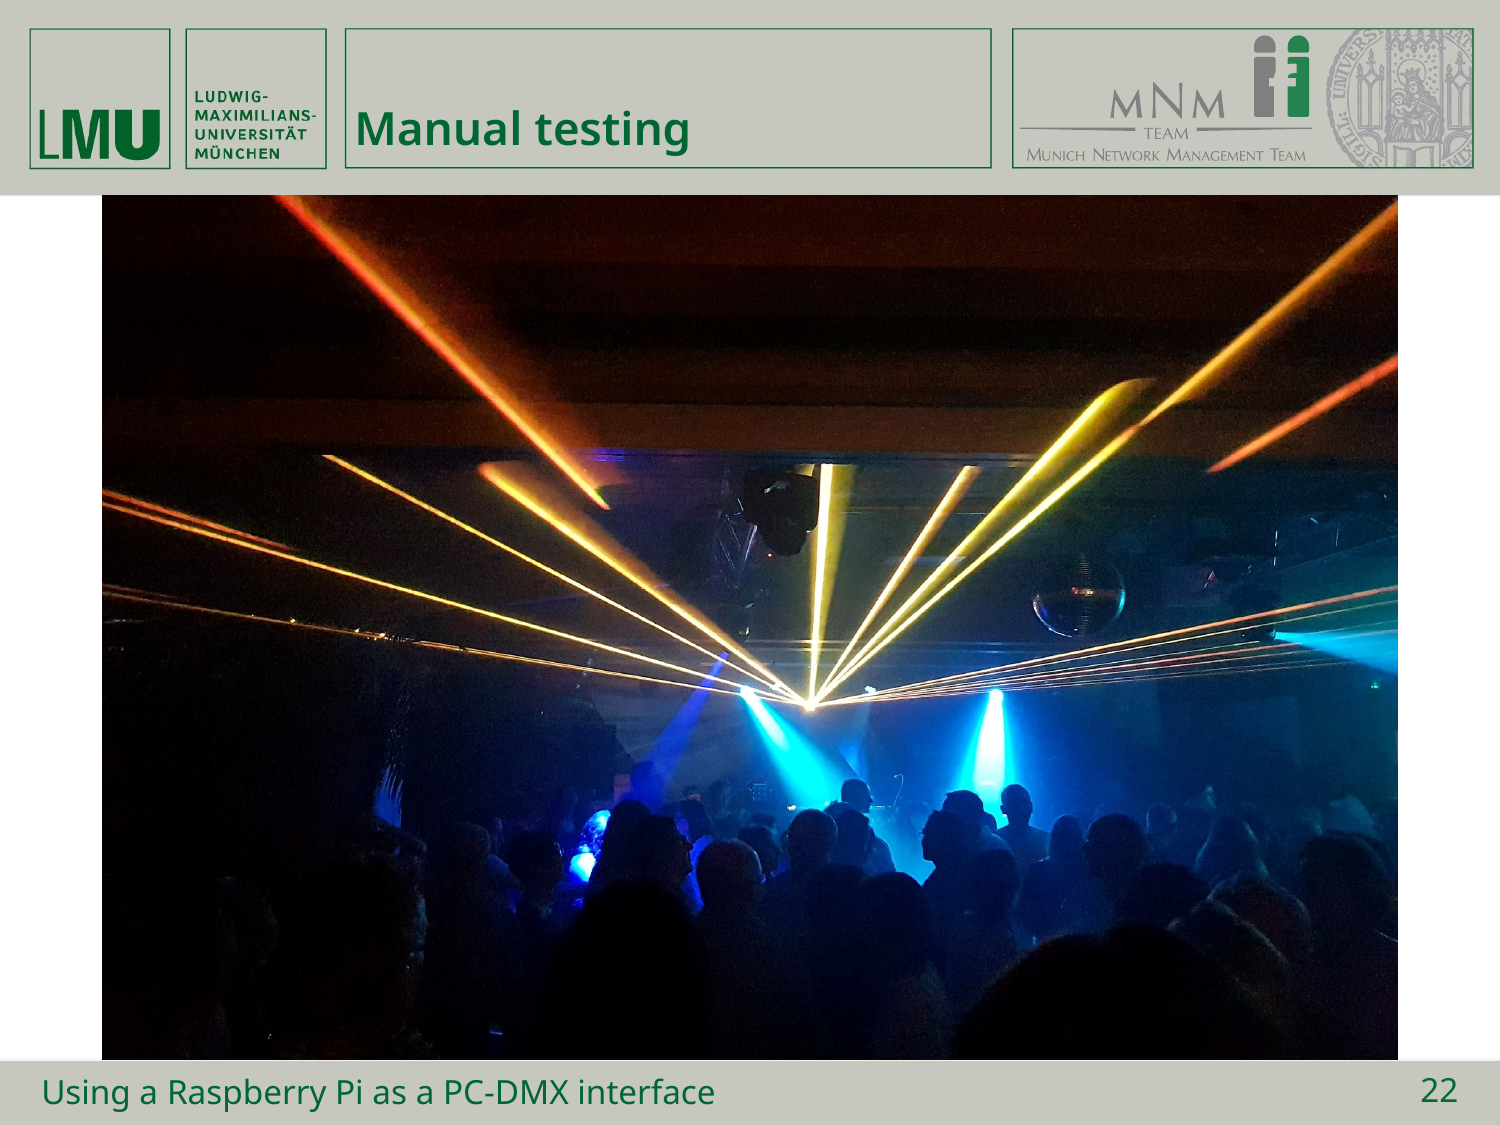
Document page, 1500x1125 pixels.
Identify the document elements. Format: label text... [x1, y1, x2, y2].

title Manual testing [342, 29, 993, 171]
picture [0, 0, 1500, 1125]
